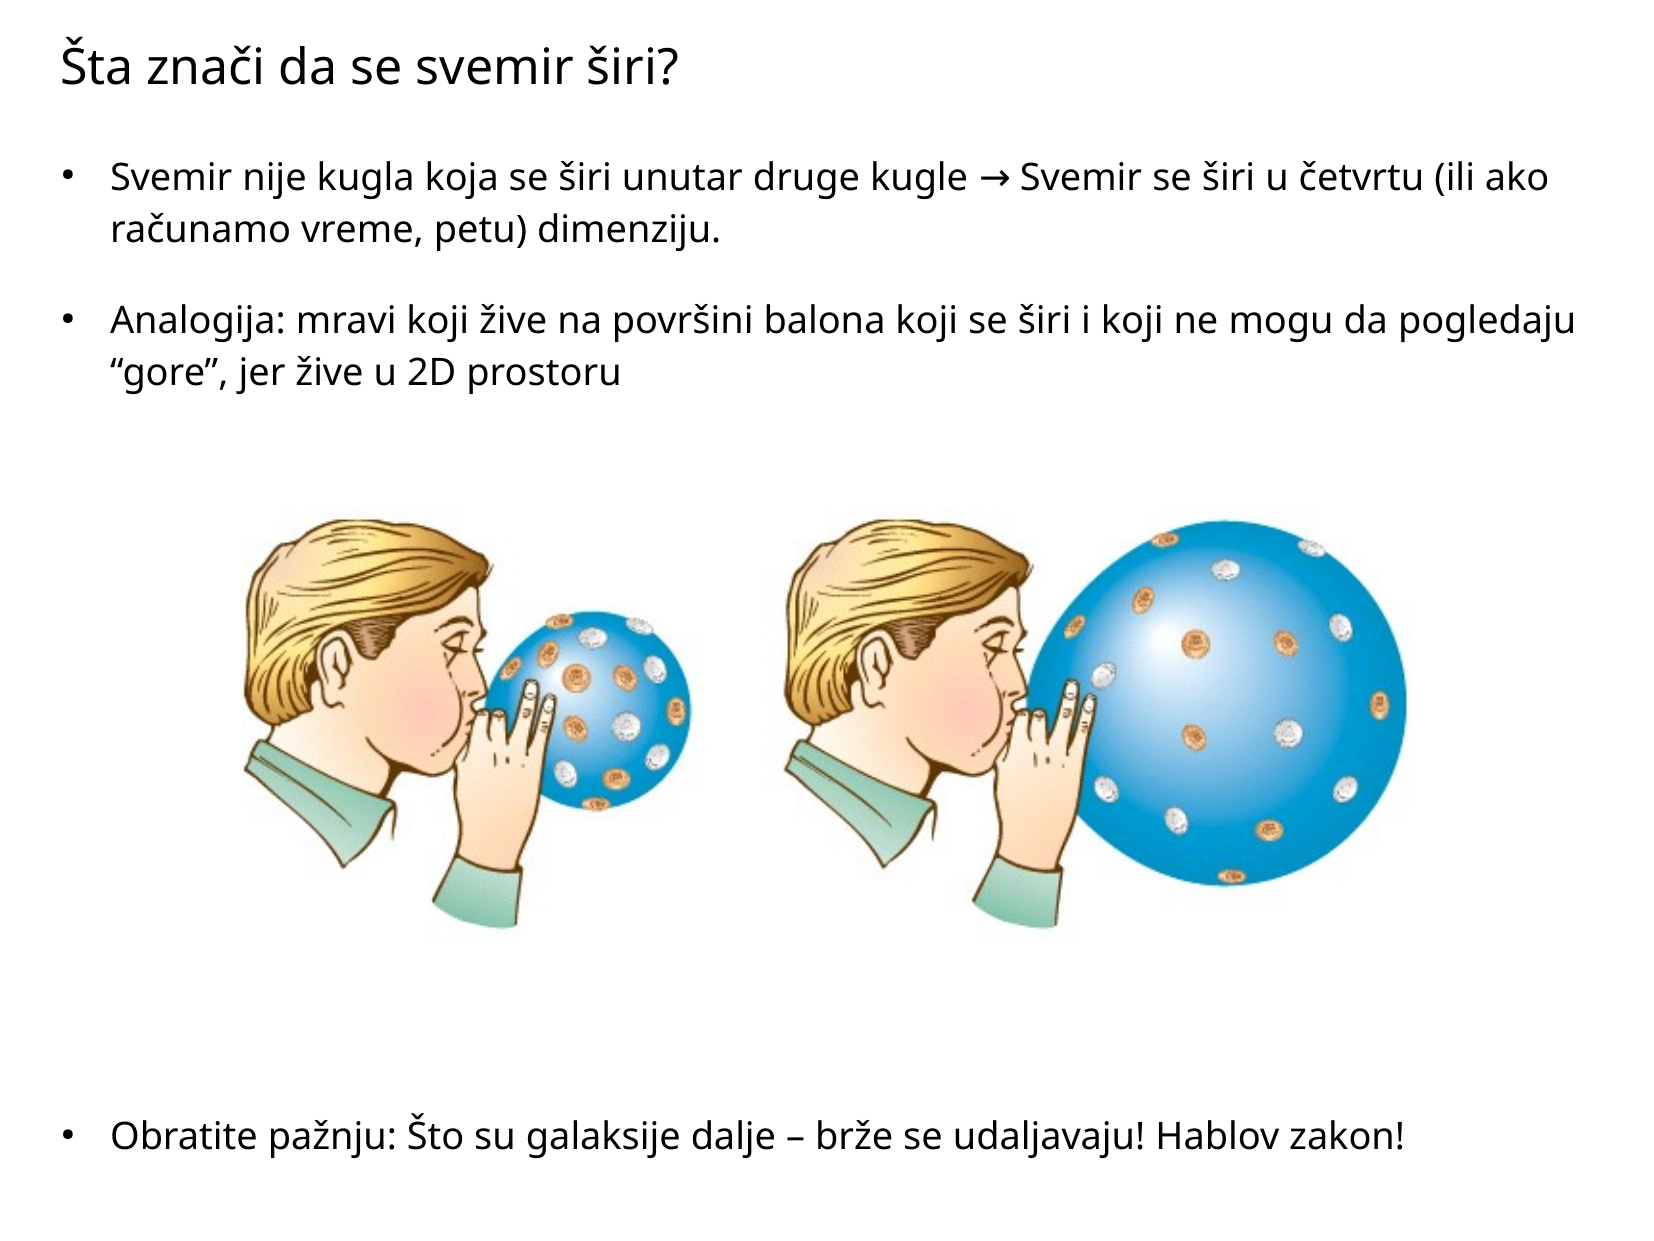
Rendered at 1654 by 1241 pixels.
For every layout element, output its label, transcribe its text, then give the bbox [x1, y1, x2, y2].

title Šta znači da se svemir širi? [59, 17, 1648, 113]
list Svemir nije kugla koja se širi unutar druge kugle → Svemir se širi u četvrtu (ili ako računamo vreme, petu) dimenziju. Analogija: mravi koji žive na površini balona koji se širi i koji ne mogu da pogledaju “gore”, jer žive u 2D prostoru Obratite pažnju: Što su galaksije dalje – brže se udaljavaju! Hablov zakon! [45, 150, 1635, 1173]
picture [212, 449, 1426, 1026]
